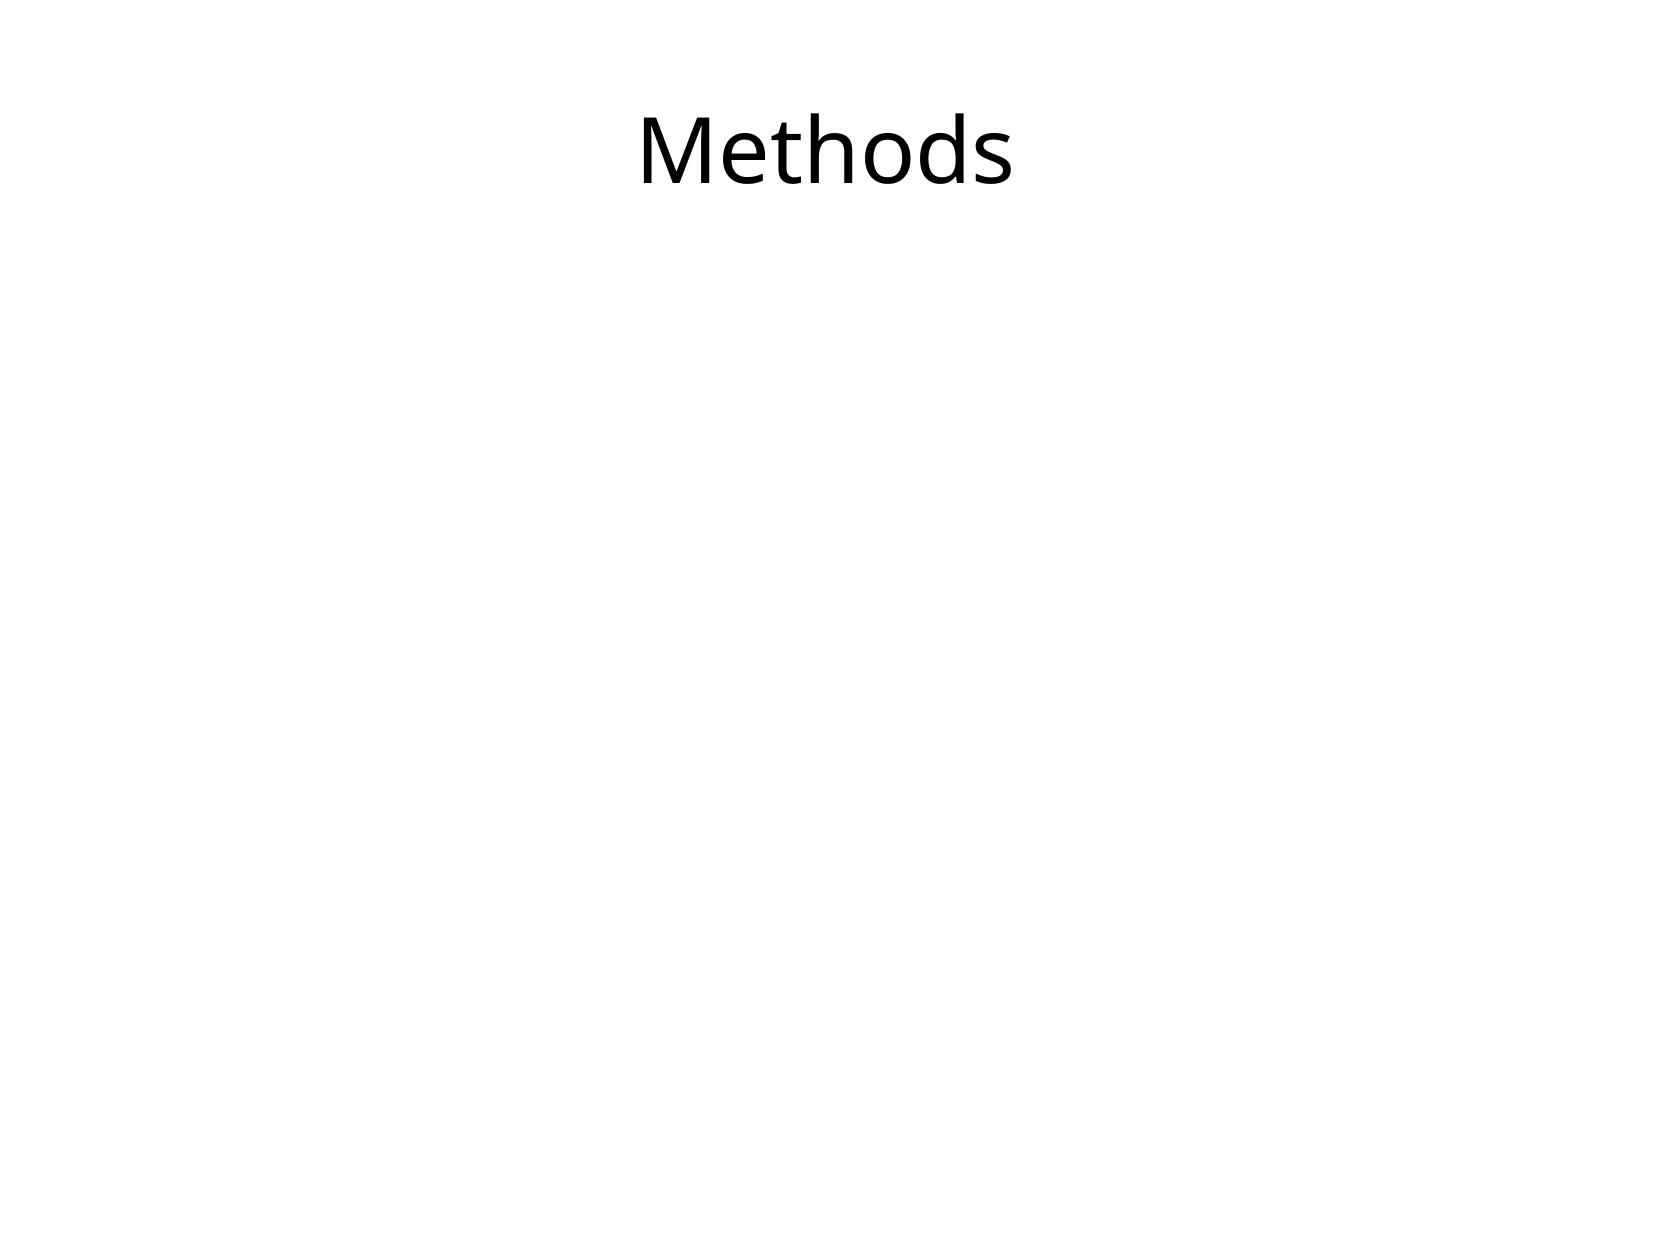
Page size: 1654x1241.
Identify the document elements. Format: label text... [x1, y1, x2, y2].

title Methods [82, 49, 1570, 256]
